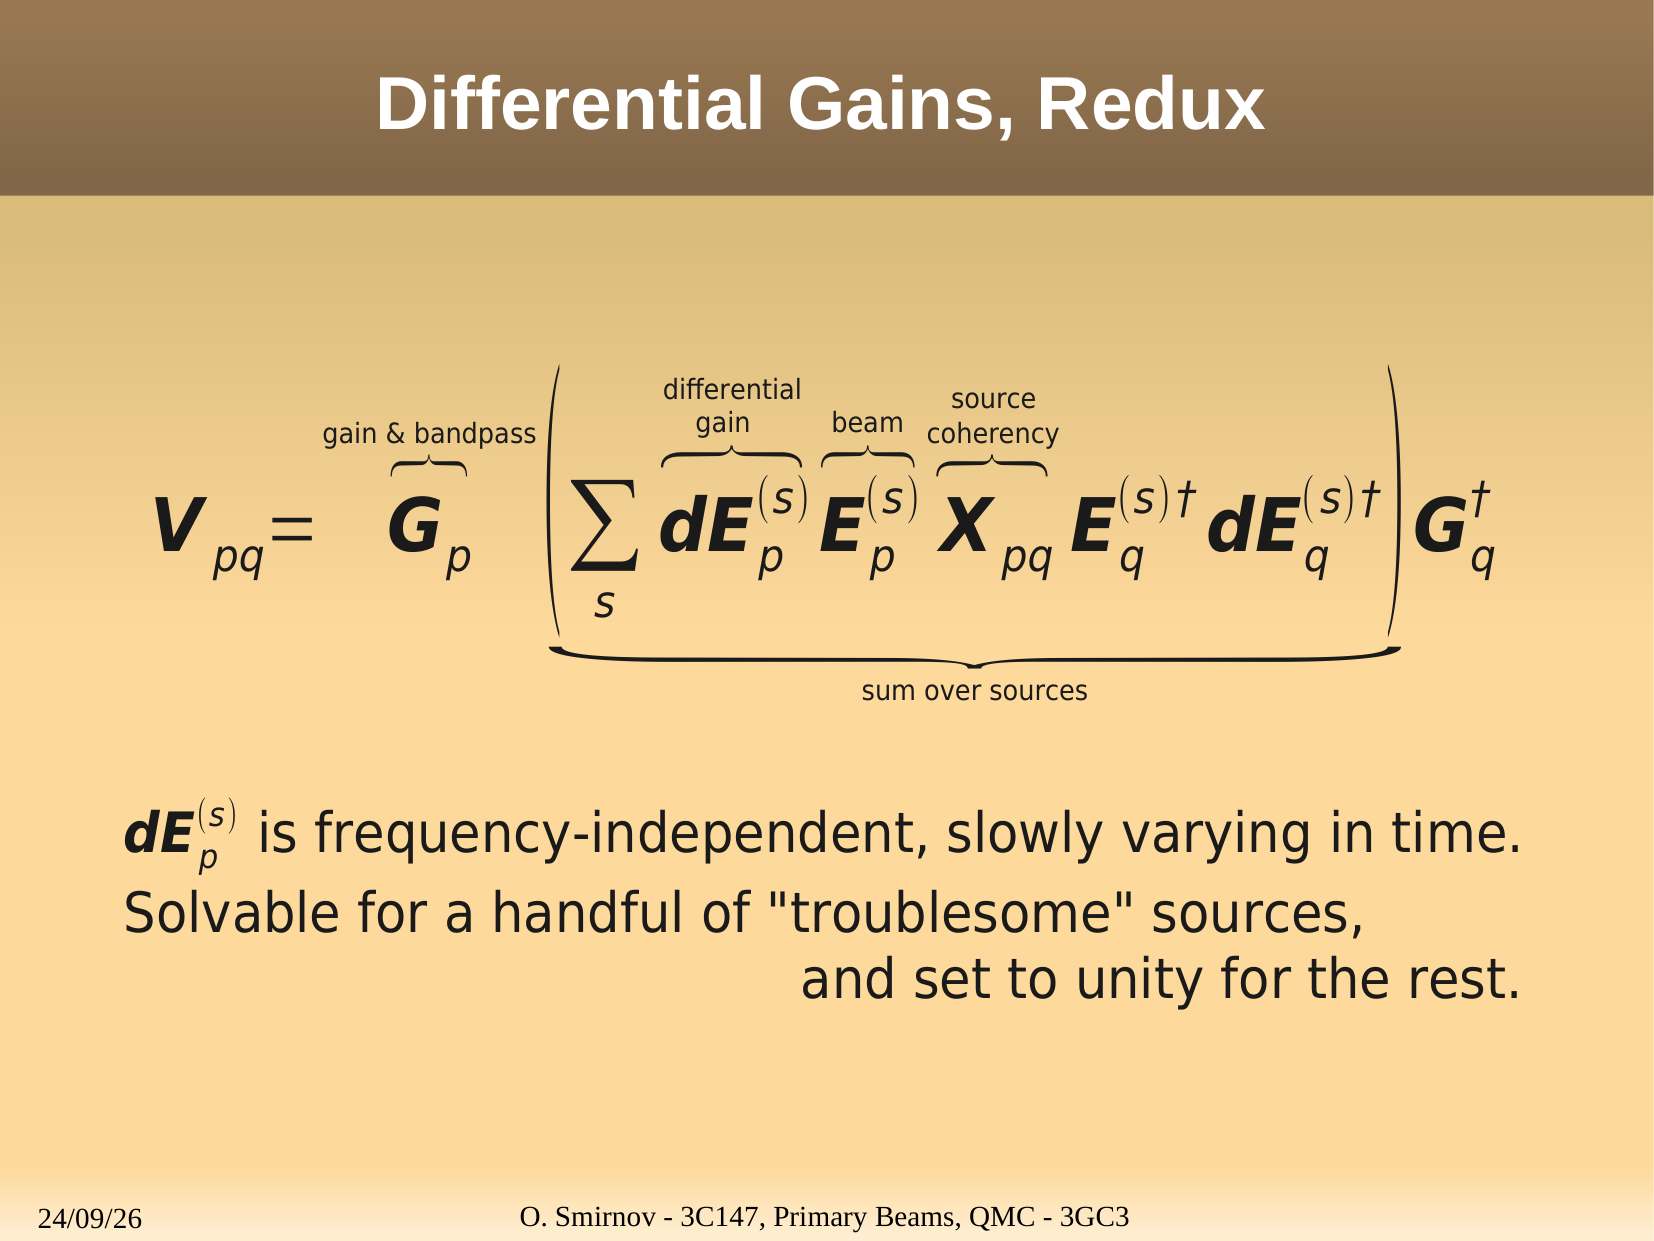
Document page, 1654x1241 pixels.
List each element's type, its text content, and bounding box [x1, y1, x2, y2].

chart [117, 359, 1529, 1013]
title Differential Gains, Redux [76, 7, 1565, 200]
picture [0, 0, 1654, 1241]
